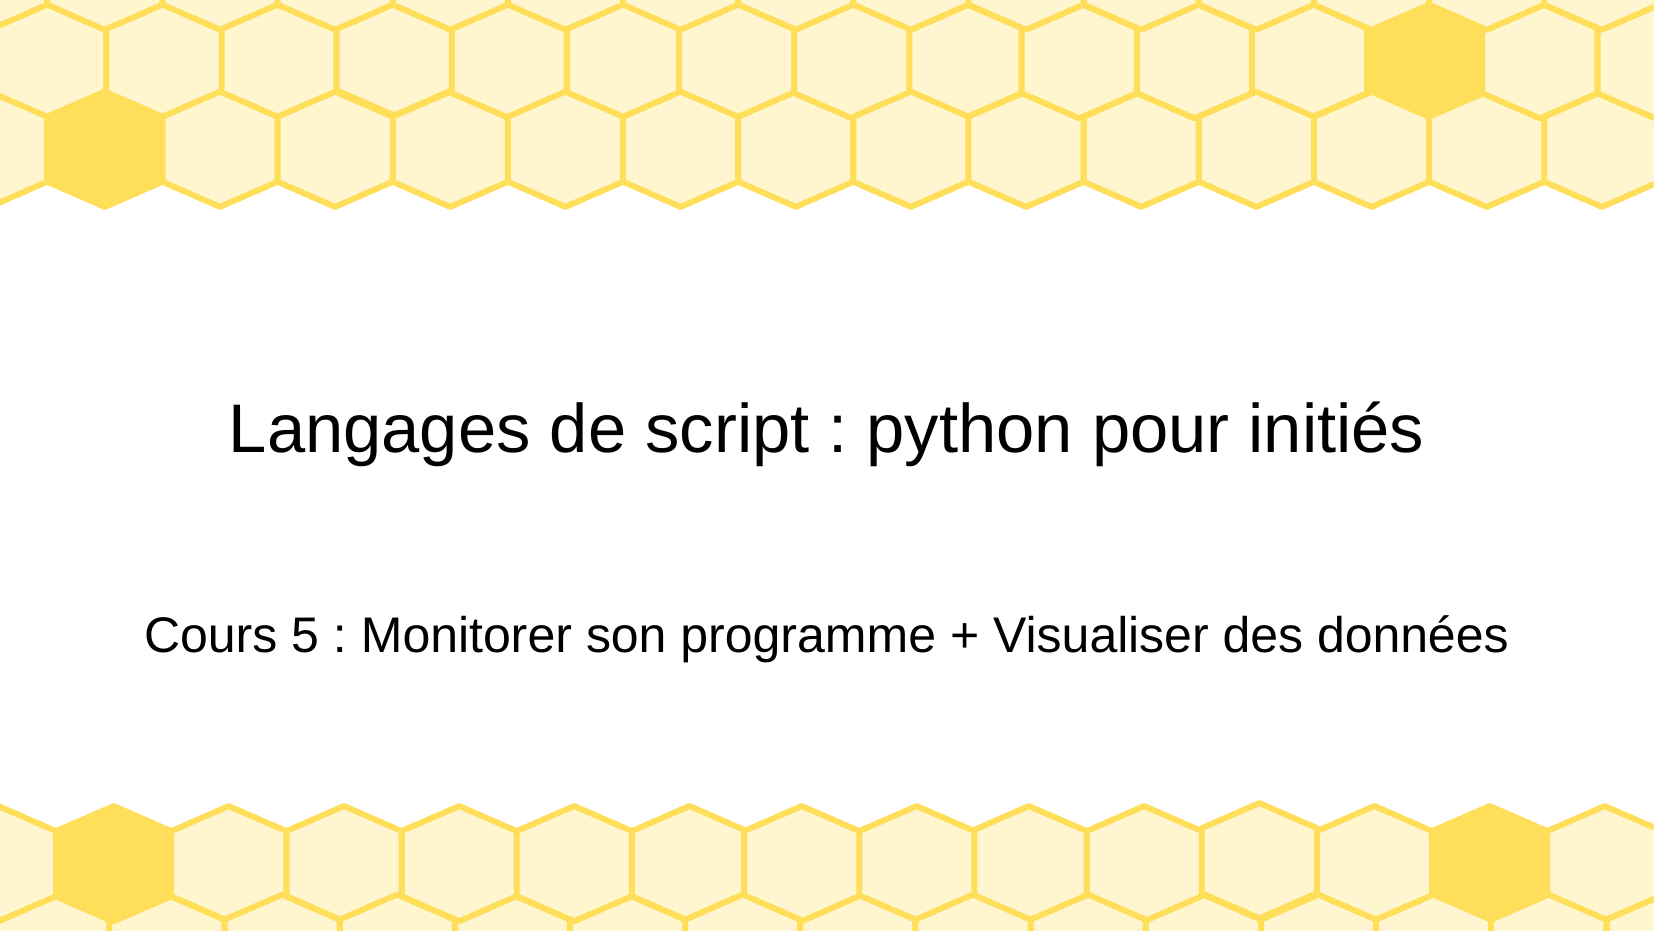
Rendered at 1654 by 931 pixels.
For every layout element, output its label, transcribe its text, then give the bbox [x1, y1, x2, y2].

title Langages de script : python pour initiés [88, 324, 1565, 532]
subtitle Cours 5 : Monitorer son programme + Visualiser des données [88, 561, 1565, 709]
